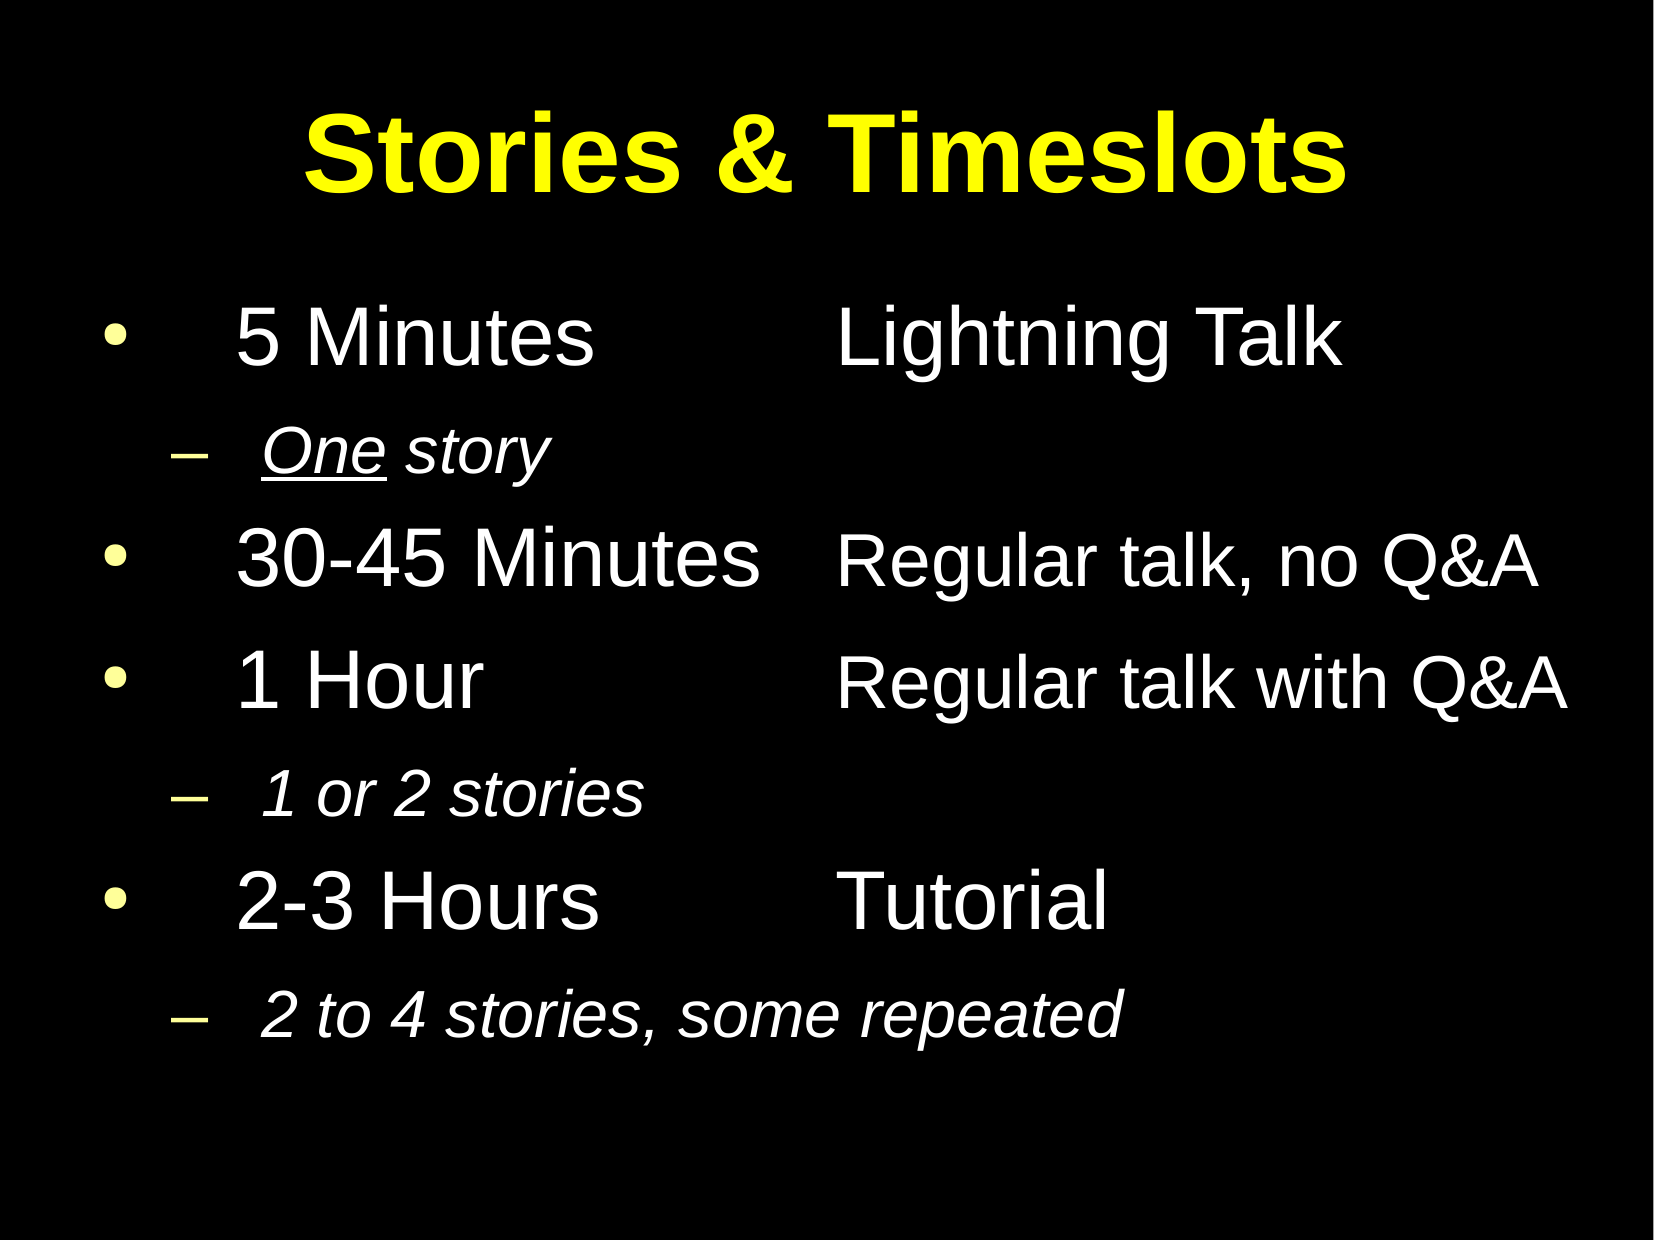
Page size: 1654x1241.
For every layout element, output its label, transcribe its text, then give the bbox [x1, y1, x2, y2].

list 5 Minutes Lightning Talk One story 30-45 Minutes Regular talk, no Q&A 1 Hour Regular talk with Q&A 1 or 2 stories 2-3 Hours Tutorial 2 to 4 stories, some repeated [82, 290, 1571, 1109]
title Stories & Timeslots [82, 49, 1571, 257]
